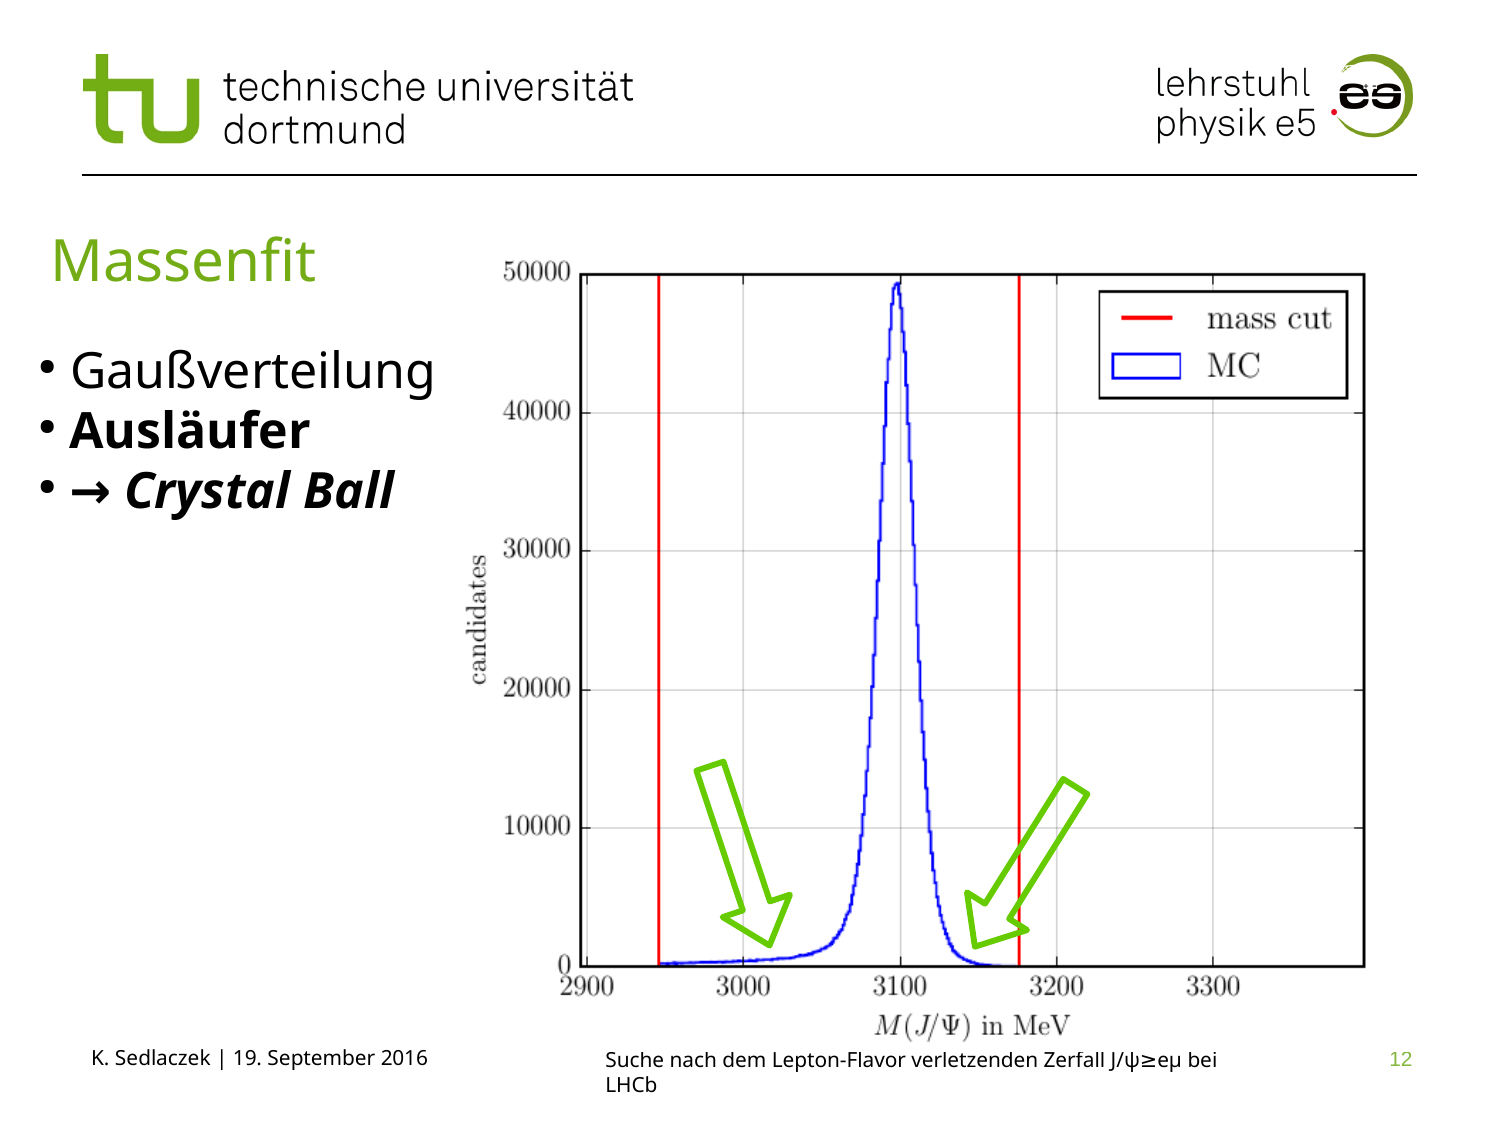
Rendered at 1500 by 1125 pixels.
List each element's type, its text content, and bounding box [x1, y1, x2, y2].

picture [1158, 54, 1413, 144]
picture [456, 188, 1465, 1052]
text_box K. Sedlaczek | 19. September 2016 [76, 1037, 513, 1113]
title Massenfit [35, 177, 1405, 330]
picture [83, 54, 633, 144]
text_box Suche nach dem Lepton-Flavor verletzenden Zerfall J/ψ≥eµ bei LHCb [590, 1052, 1288, 1093]
text_box Gaußverteilung Ausläufer → Crystal Ball [23, 330, 485, 526]
